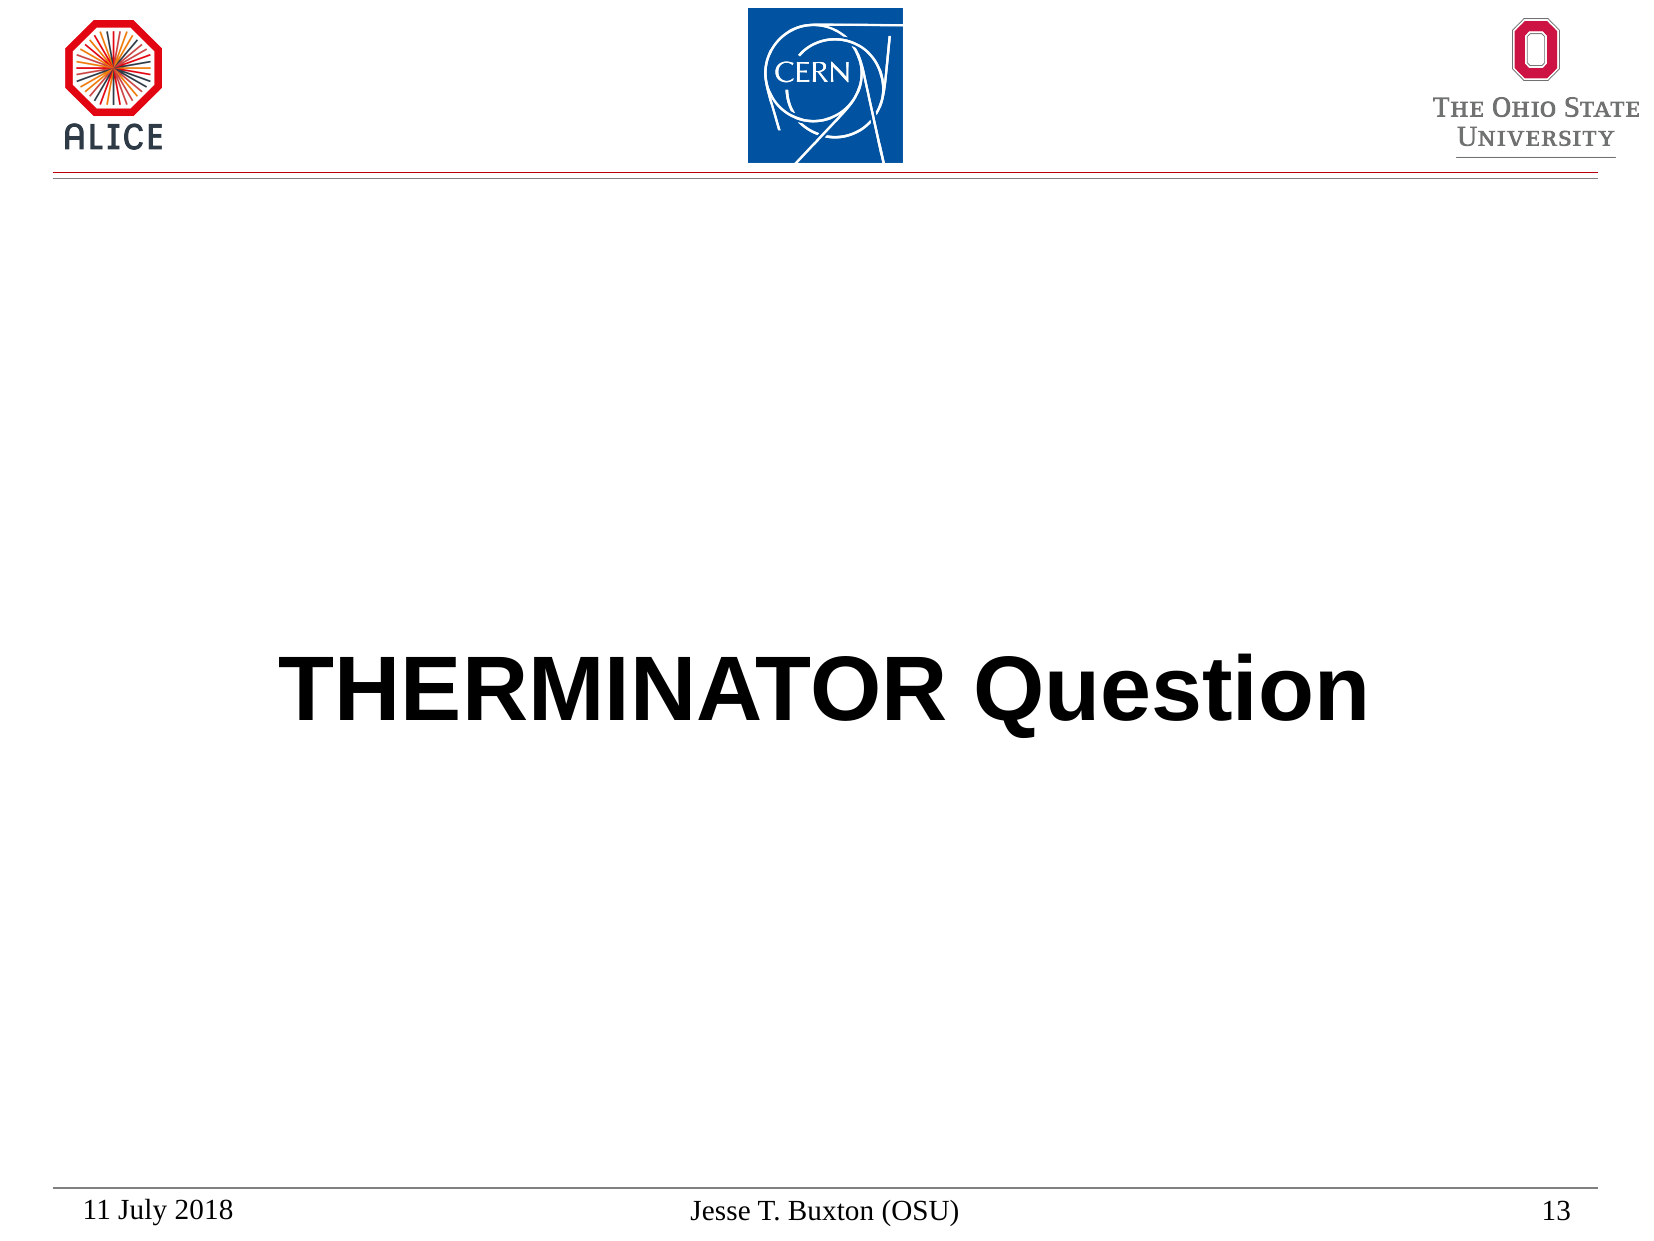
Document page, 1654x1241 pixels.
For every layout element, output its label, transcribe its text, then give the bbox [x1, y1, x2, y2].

picture [65, 20, 162, 150]
title THERMINATOR Question [137, 603, 1513, 775]
picture [748, 8, 903, 163]
picture [1430, 5, 1642, 171]
